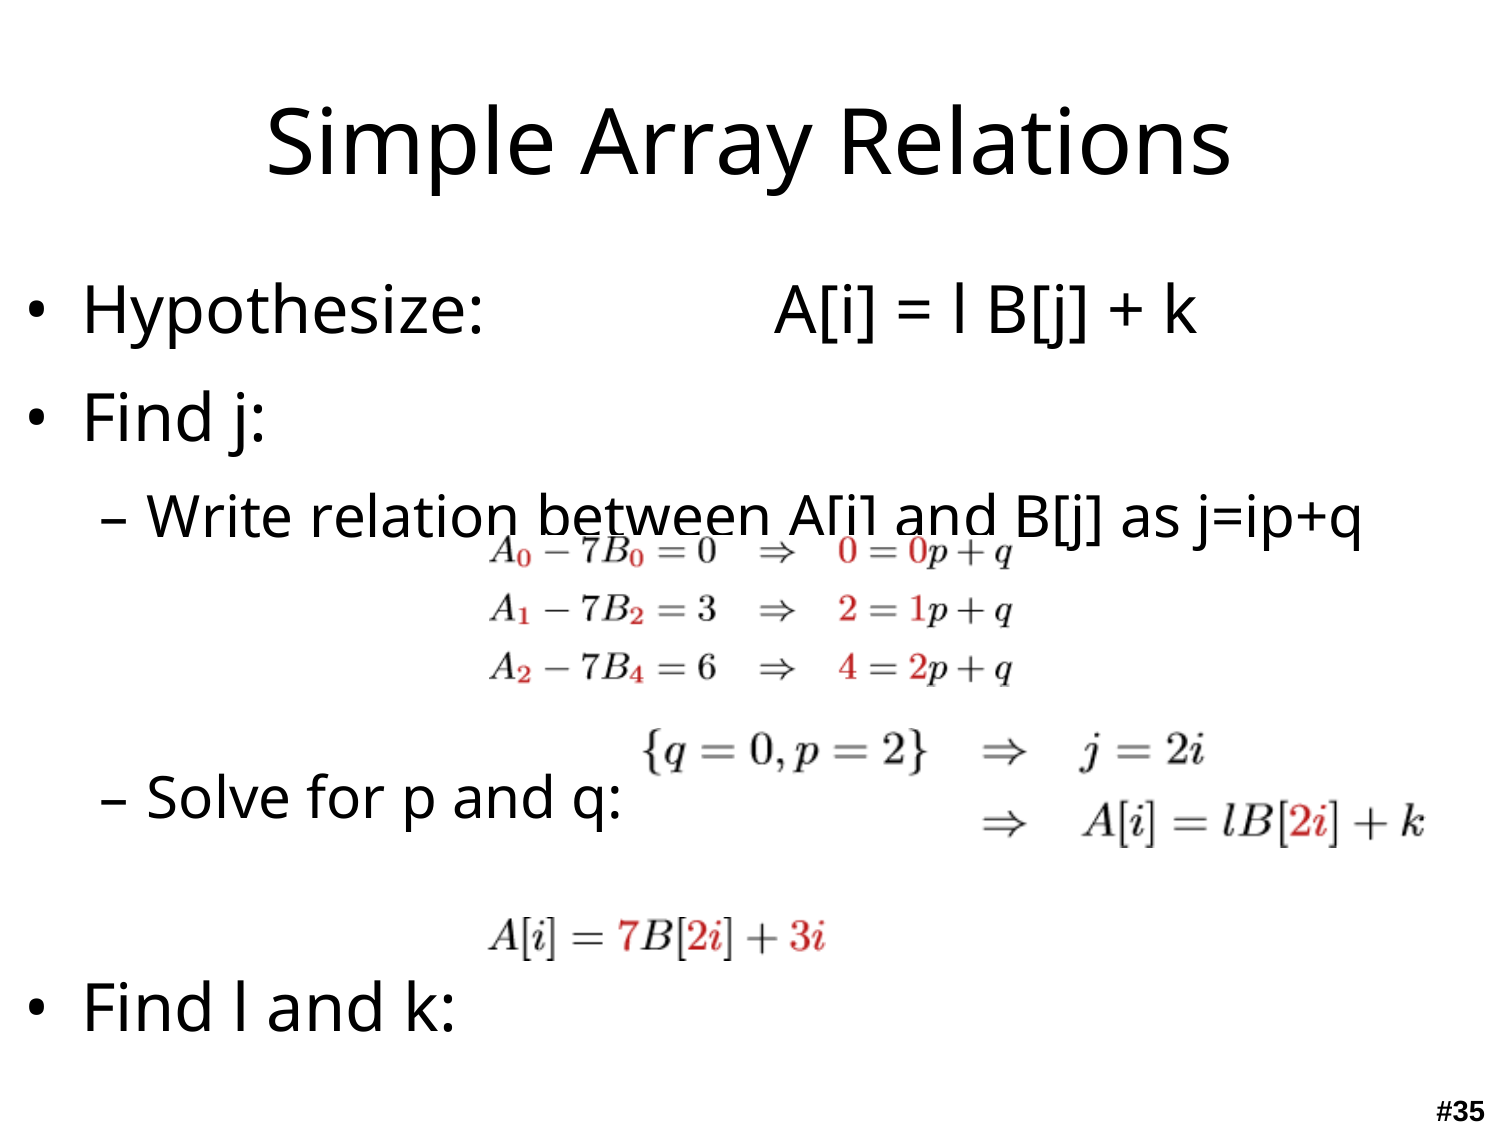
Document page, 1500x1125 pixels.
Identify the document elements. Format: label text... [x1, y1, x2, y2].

list Hypothesize: A[i] = l B[j] + k Find j: Write relation between A[i] and B[j] as j=ip+q Solve for p and q: Find l and k: [24, 262, 1476, 1101]
picture [642, 728, 1426, 848]
picture [489, 535, 1013, 687]
picture [487, 917, 826, 961]
title Simple Array Relations [24, 45, 1476, 233]
